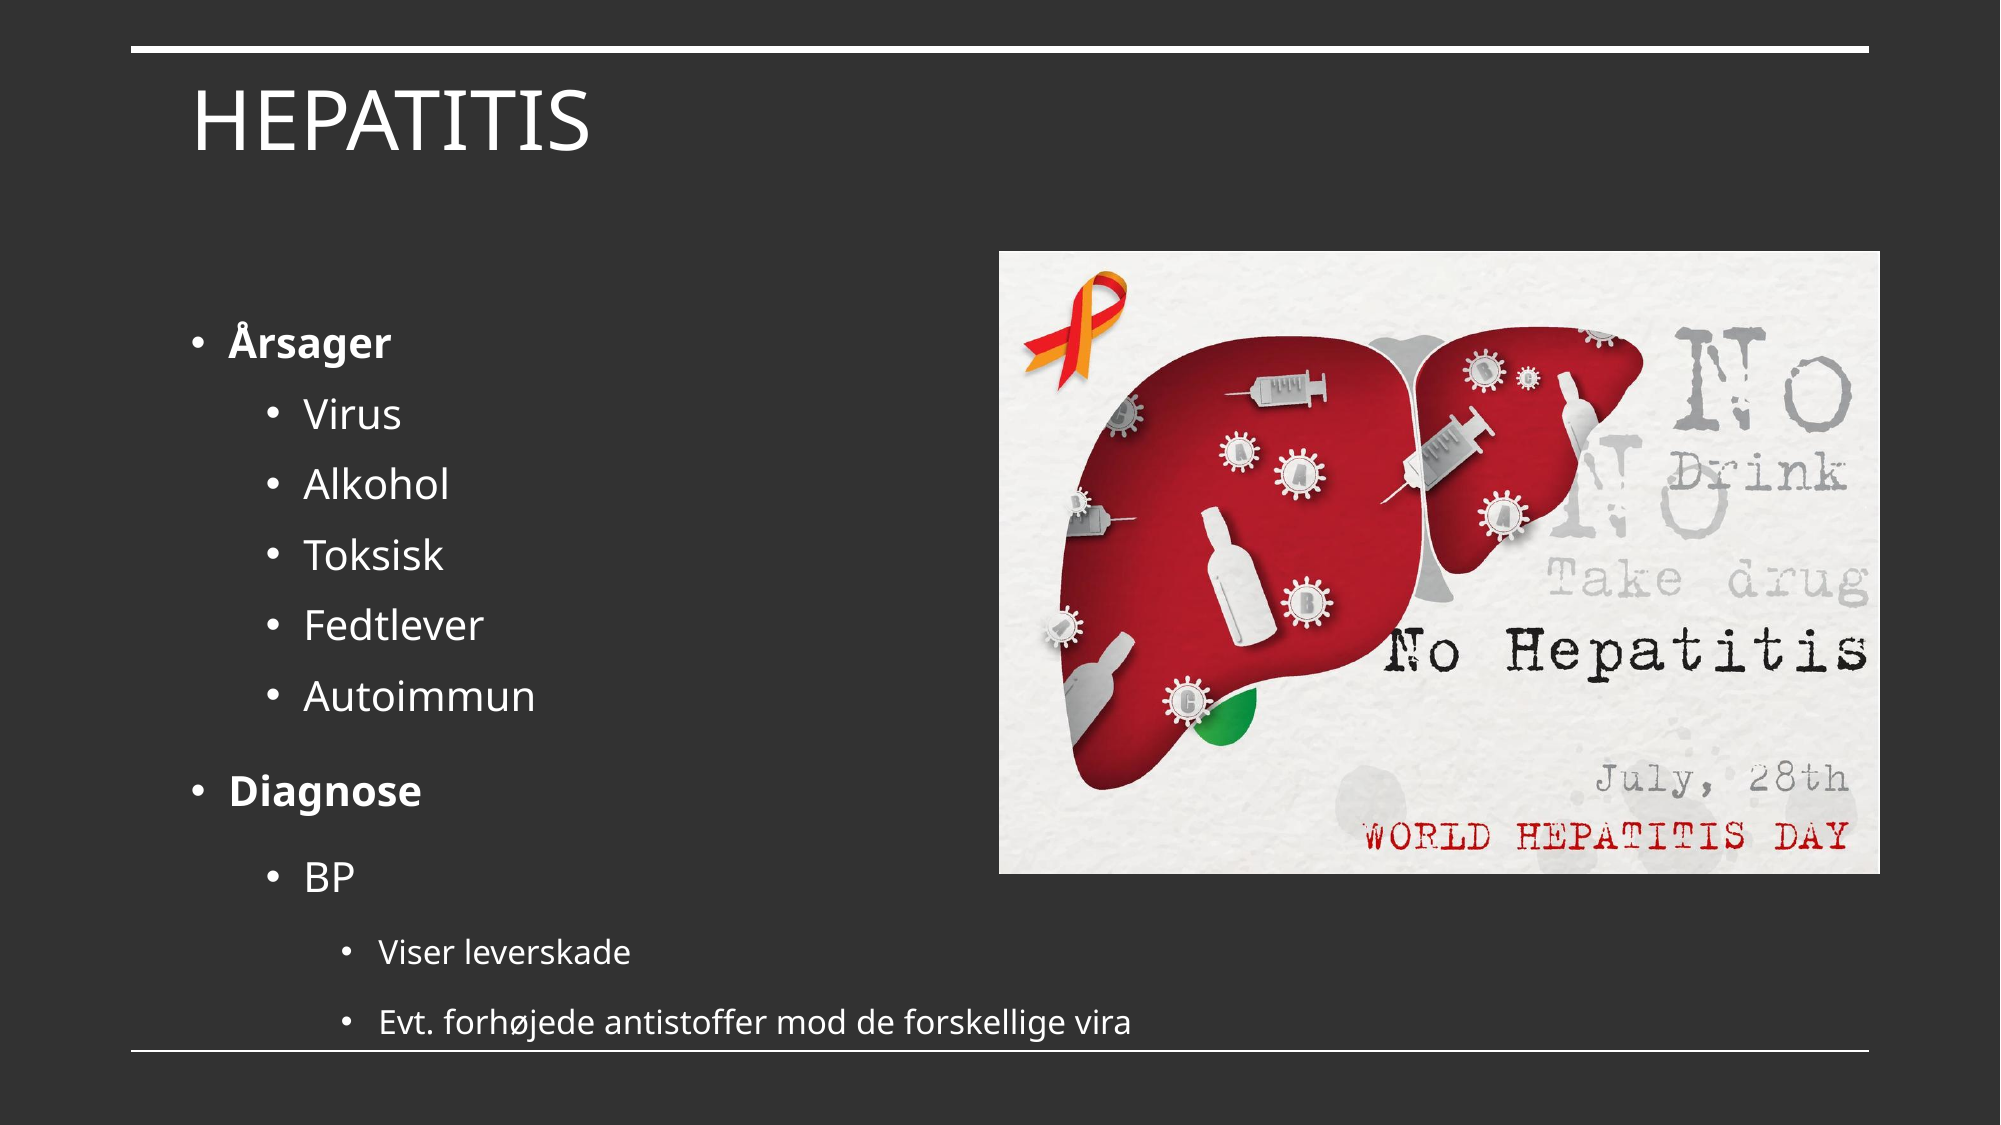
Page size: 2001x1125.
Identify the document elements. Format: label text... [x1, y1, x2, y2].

list Årsager Virus Alkohol Toksisk Fedtlever Autoimmun Diagnose BP Viser leverskade Evt. forhøjede antistoffer mod de forskellige vira [175, 299, 1863, 1066]
title Hepatitis [175, 59, 1863, 278]
picture [999, 251, 1880, 874]
